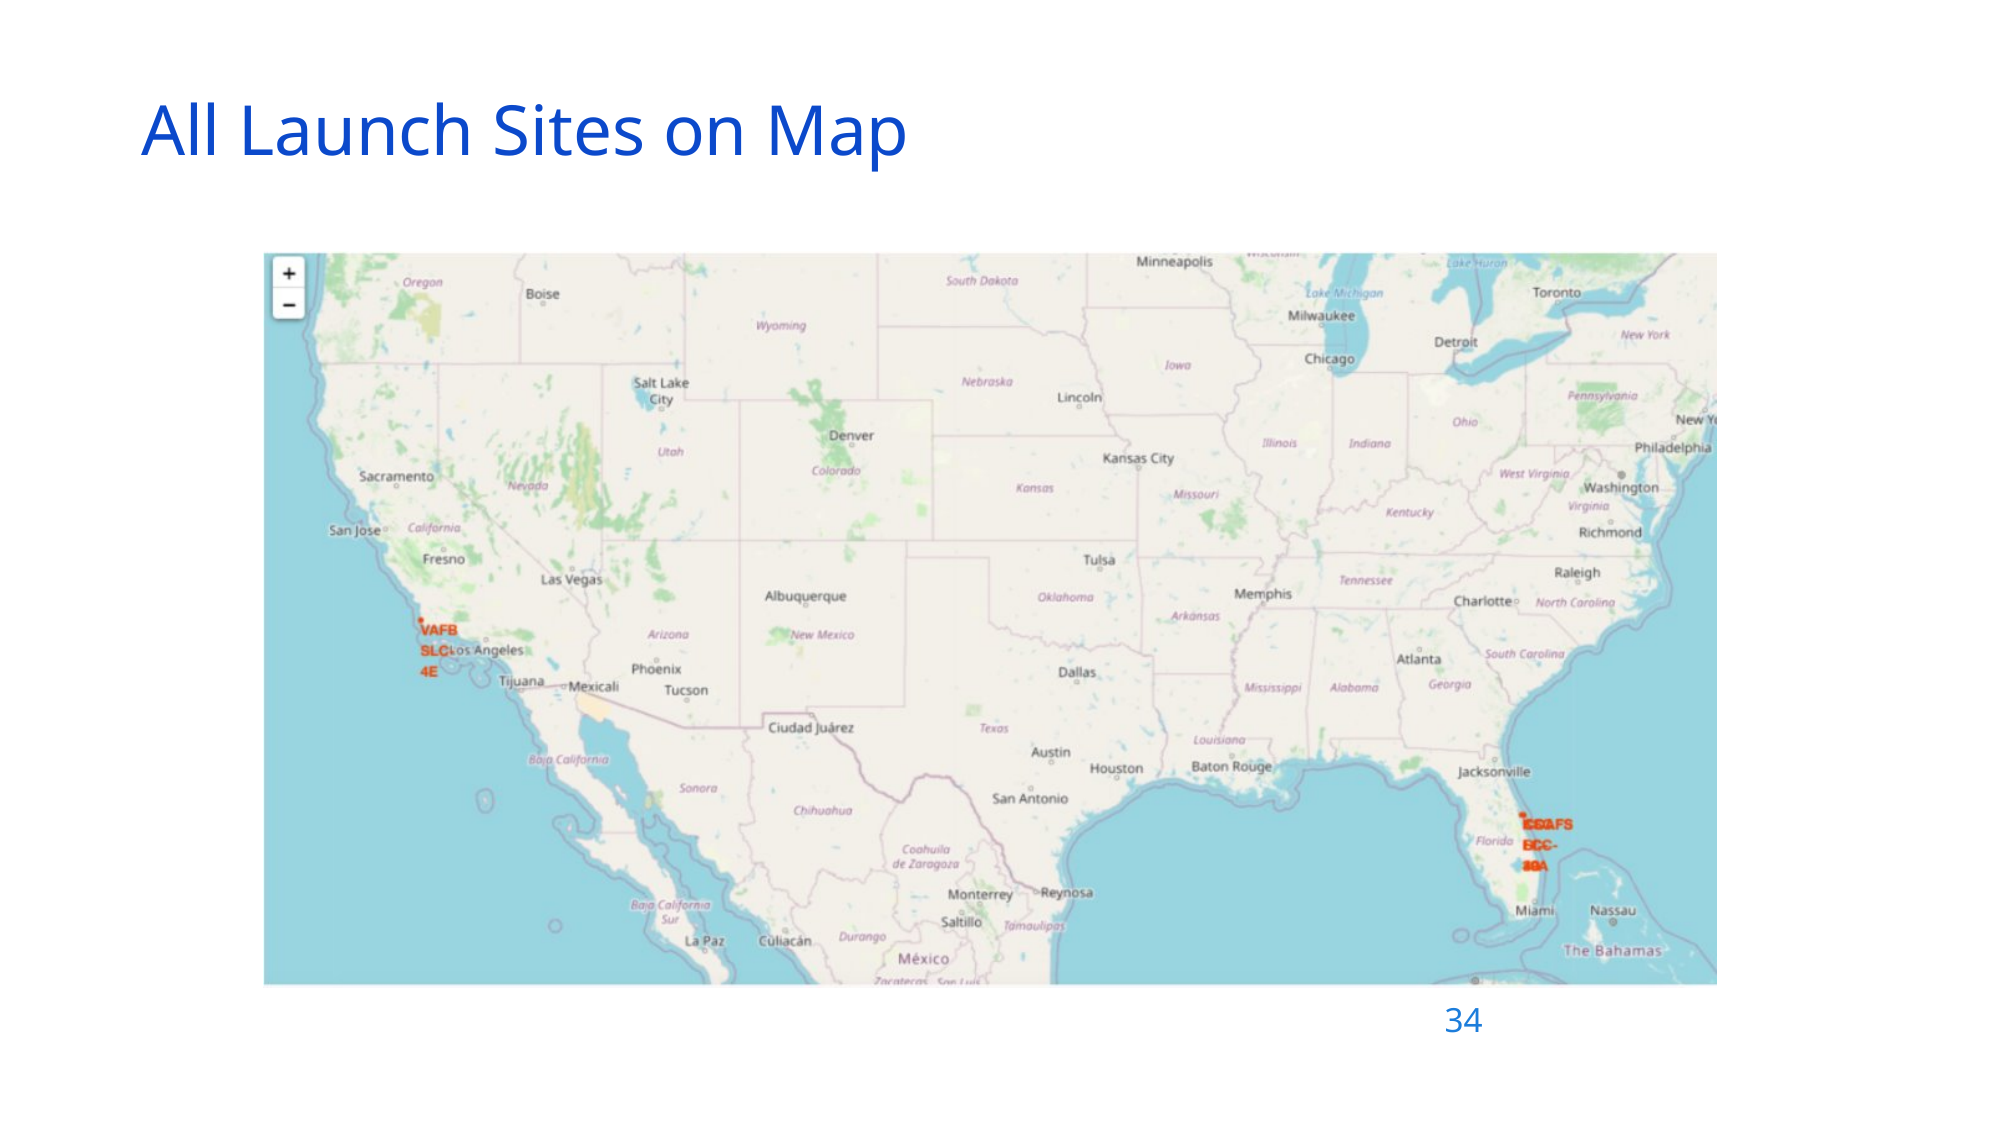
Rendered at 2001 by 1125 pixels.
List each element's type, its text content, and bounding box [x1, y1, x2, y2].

text_box All Launch Sites on Map [126, 88, 1852, 179]
slide_number 35 [1429, 988, 1880, 1055]
picture [263, 251, 1717, 989]
